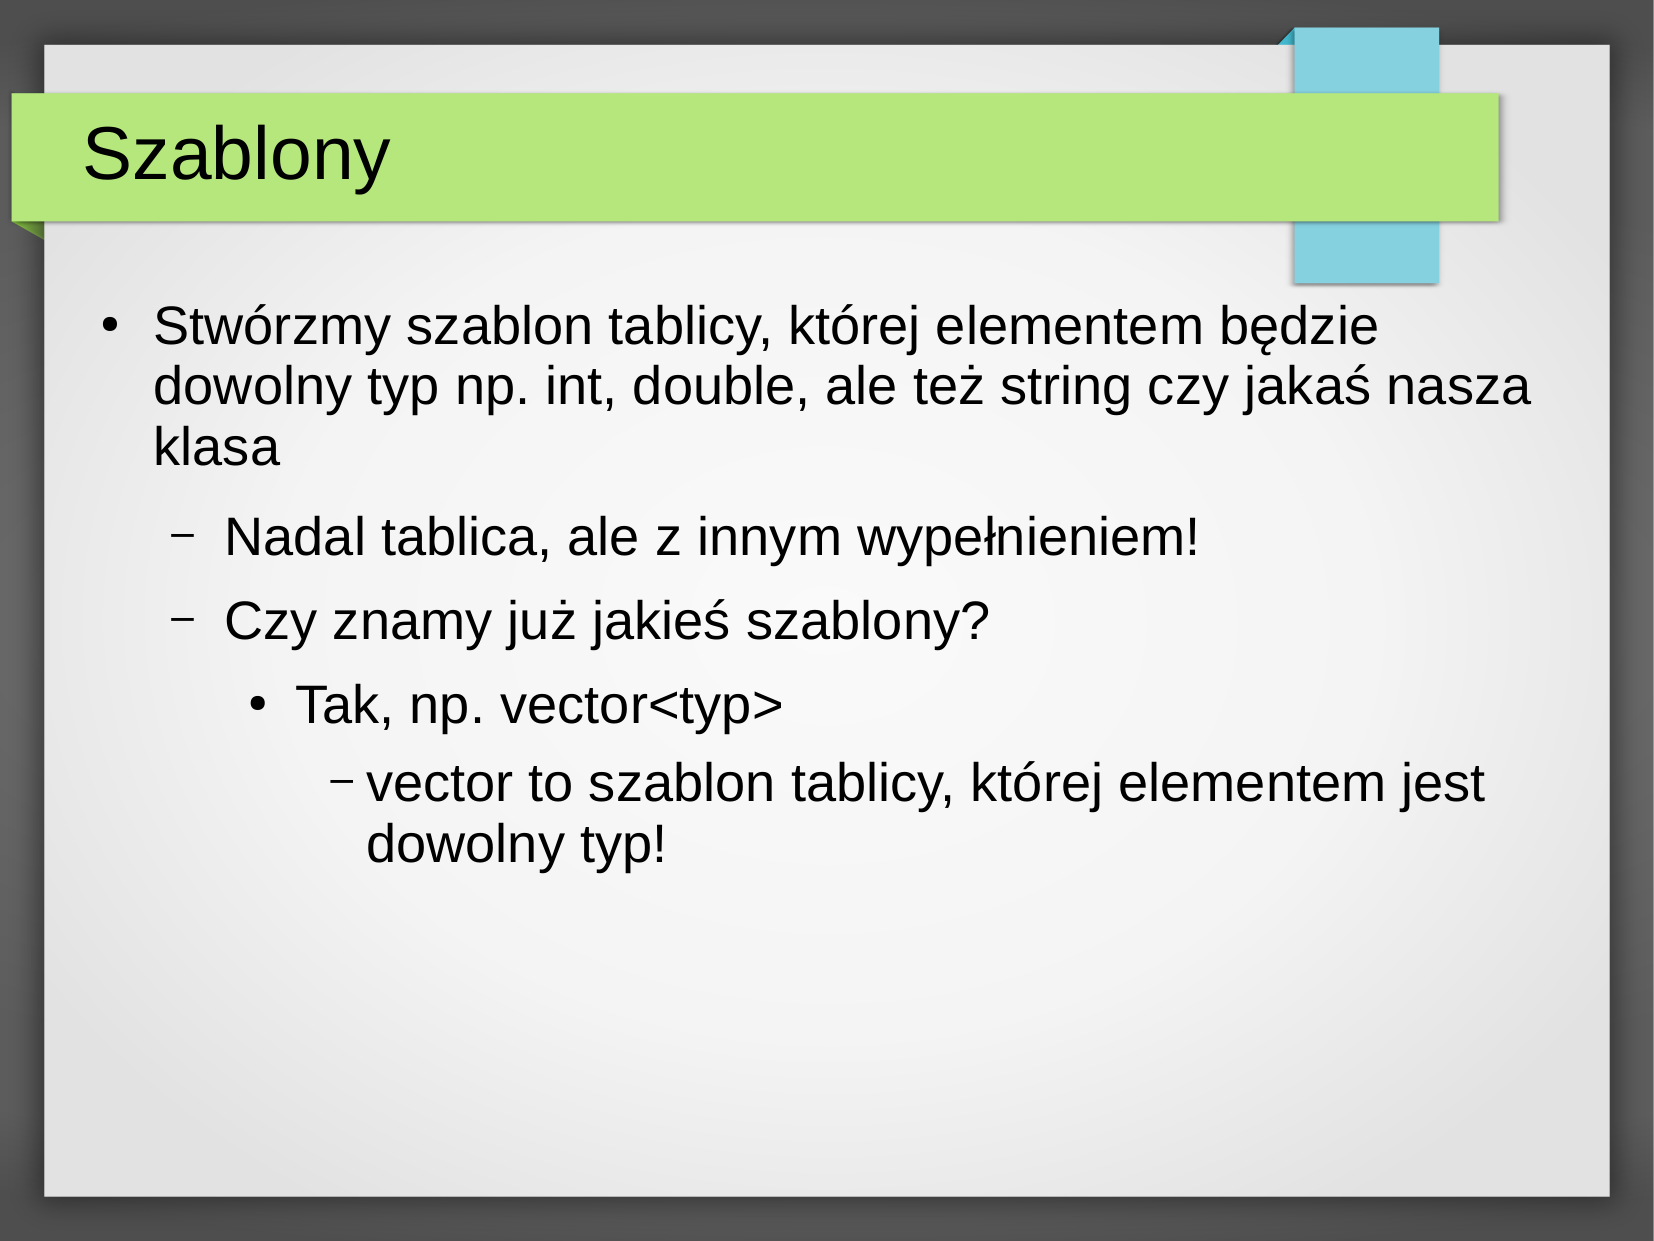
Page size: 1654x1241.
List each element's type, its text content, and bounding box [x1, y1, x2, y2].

picture [0, 0, 1654, 1241]
list Stwórzmy szablon tablicy, której elementem będzie dowolny typ np. int, double, ale też string czy jakaś nasza klasa Nadal tablica, ale z innym wypełnieniem! Czy znamy już jakieś szablony? Tak, np. vector<typ> vector to szablon tablicy, której elementem jest dowolny typ! [82, 295, 1571, 1015]
title Szablony [82, 94, 1264, 213]
